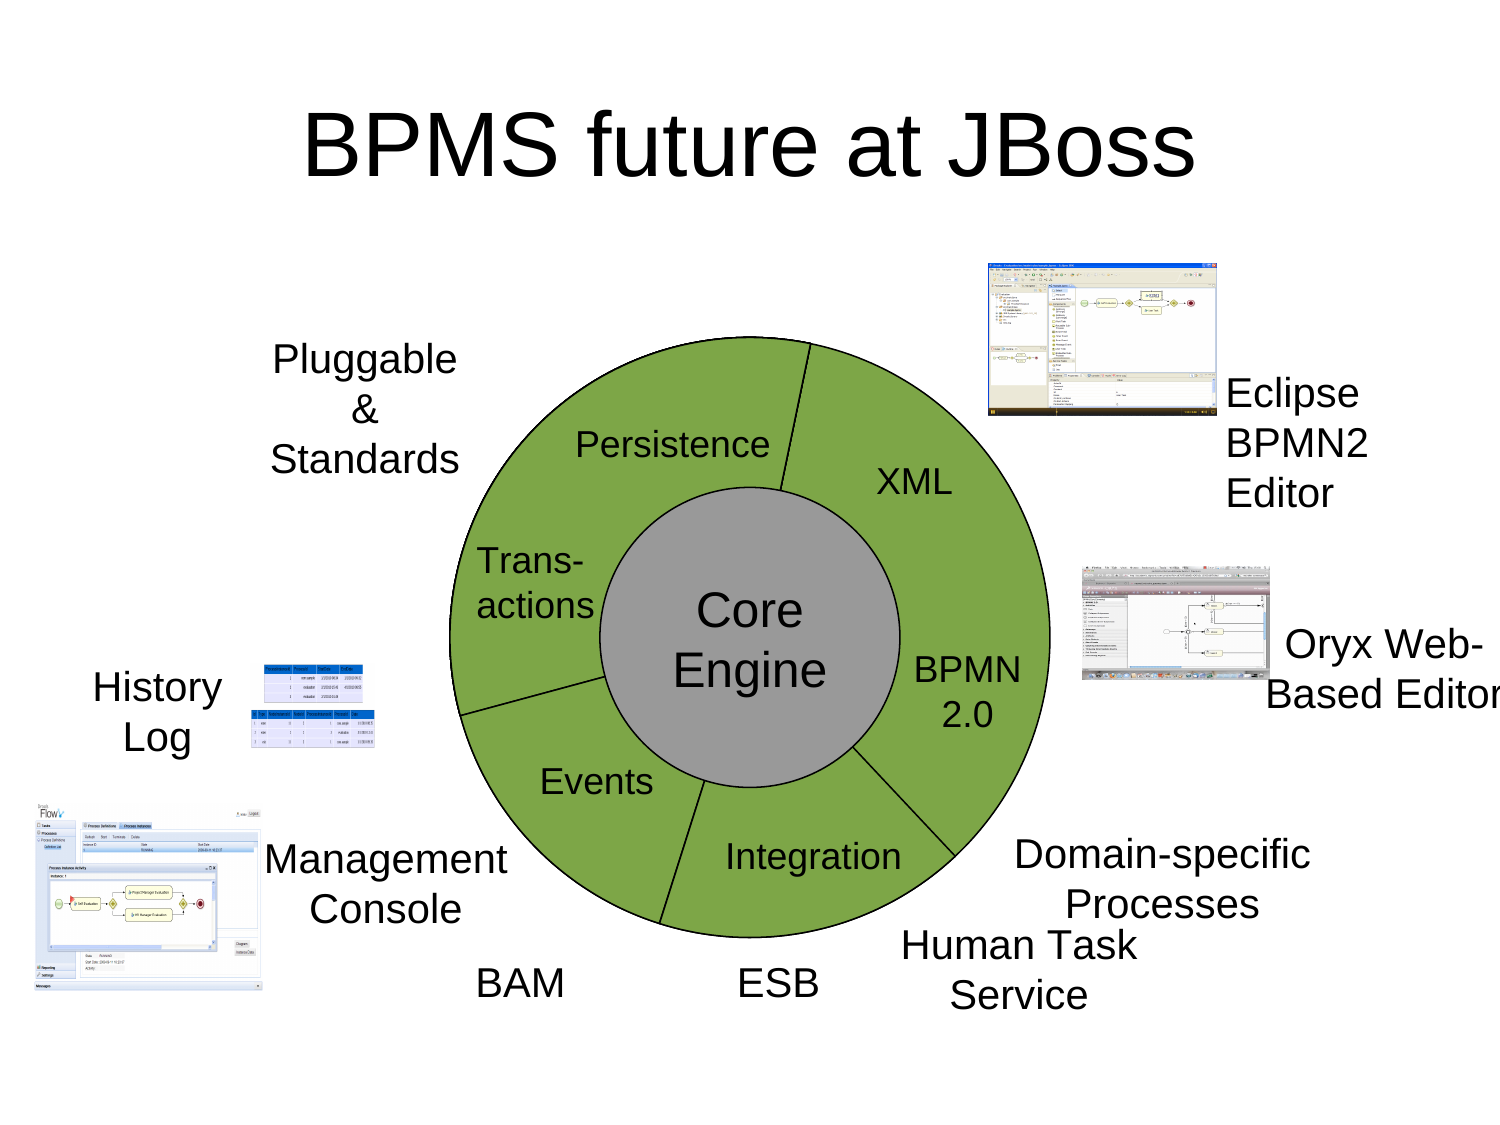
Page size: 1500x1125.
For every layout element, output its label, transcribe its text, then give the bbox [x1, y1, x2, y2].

text_box Trans- actions [461, 528, 610, 641]
text_box ESB [722, 948, 852, 1024]
text_box Events [524, 750, 704, 826]
picture [1082, 566, 1270, 680]
text_box BAM [460, 948, 649, 1023]
title BPMS future at JBoss [112, 14, 1388, 266]
text_box [470, 337, 1050, 725]
picture [34, 803, 263, 992]
text_box [449, 556, 1029, 938]
picture [251, 663, 375, 749]
text_box History Log [64, 652, 251, 788]
text_box Integration [710, 824, 938, 901]
text_box XML [861, 449, 968, 561]
text_box Persistence [560, 412, 788, 488]
text_box Domain-specific Processes [970, 819, 1356, 955]
picture [988, 263, 1217, 417]
text_box Human Task Service [862, 910, 1176, 1046]
text_box Management Console [225, 824, 547, 960]
text_box Oryx Web- Based Editor [1226, 609, 1500, 745]
text_box Core Engine [599, 487, 900, 788]
text_box Eclipse BPMN2 Editor [1210, 358, 1413, 554]
text_box Pluggable & Standards [272, 324, 458, 460]
text_box BPMN 2.0 [898, 637, 1037, 749]
